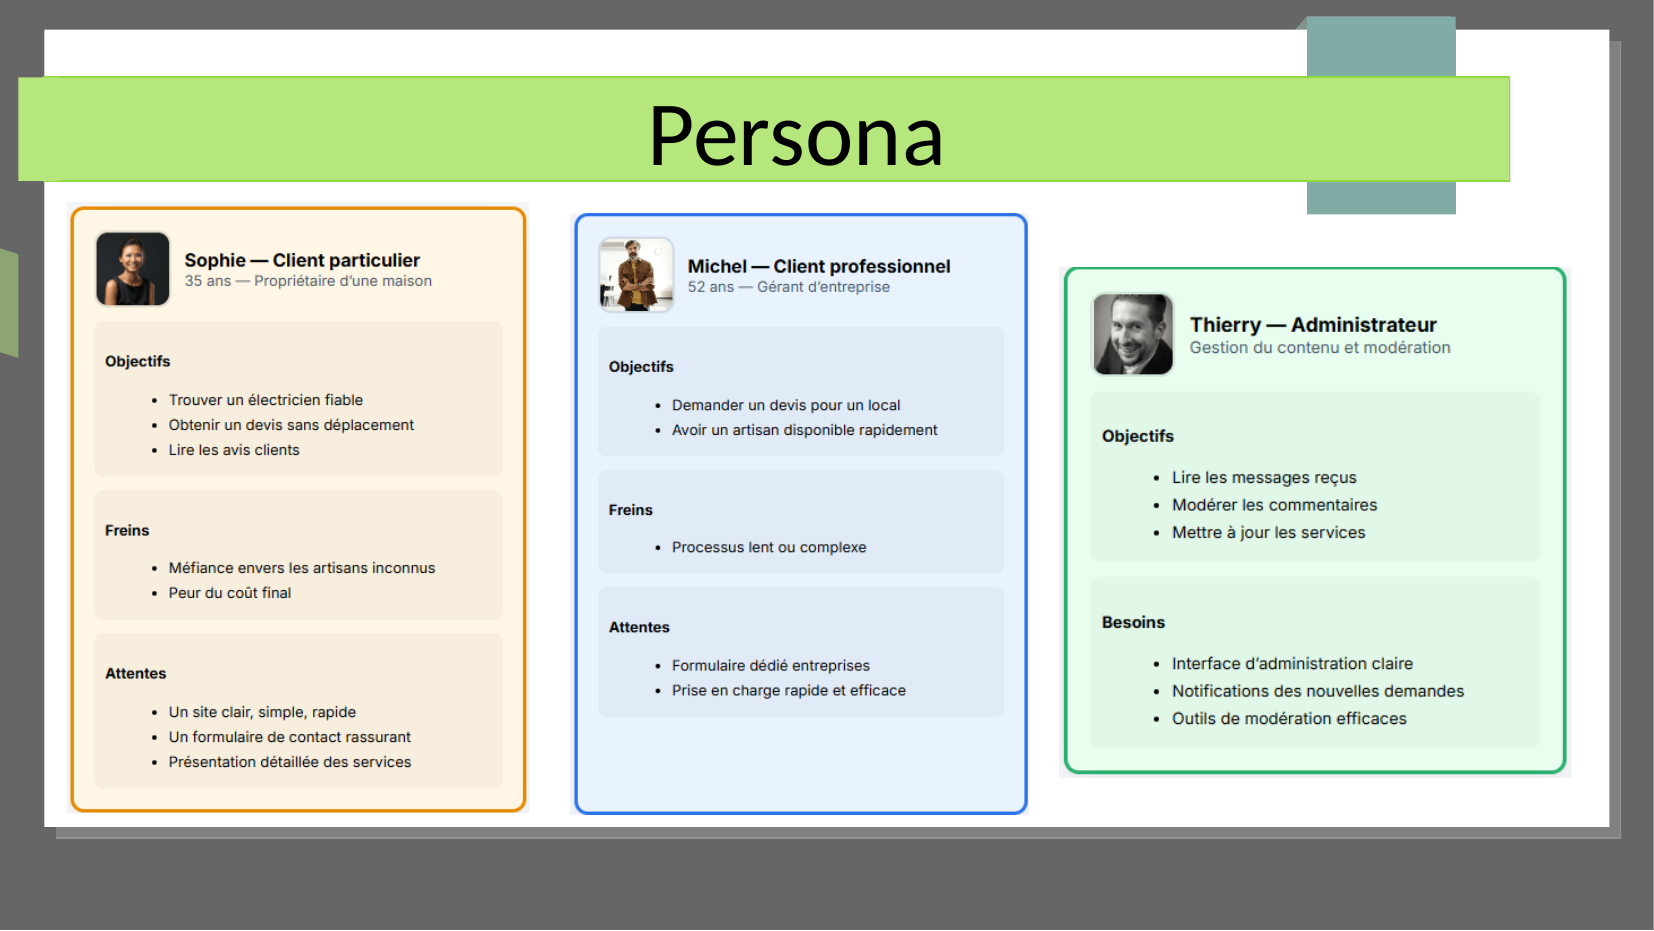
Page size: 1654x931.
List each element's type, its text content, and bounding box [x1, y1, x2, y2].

picture [1059, 267, 1572, 778]
picture [570, 213, 1029, 815]
title Persona [88, 73, 1506, 178]
picture [67, 202, 530, 813]
